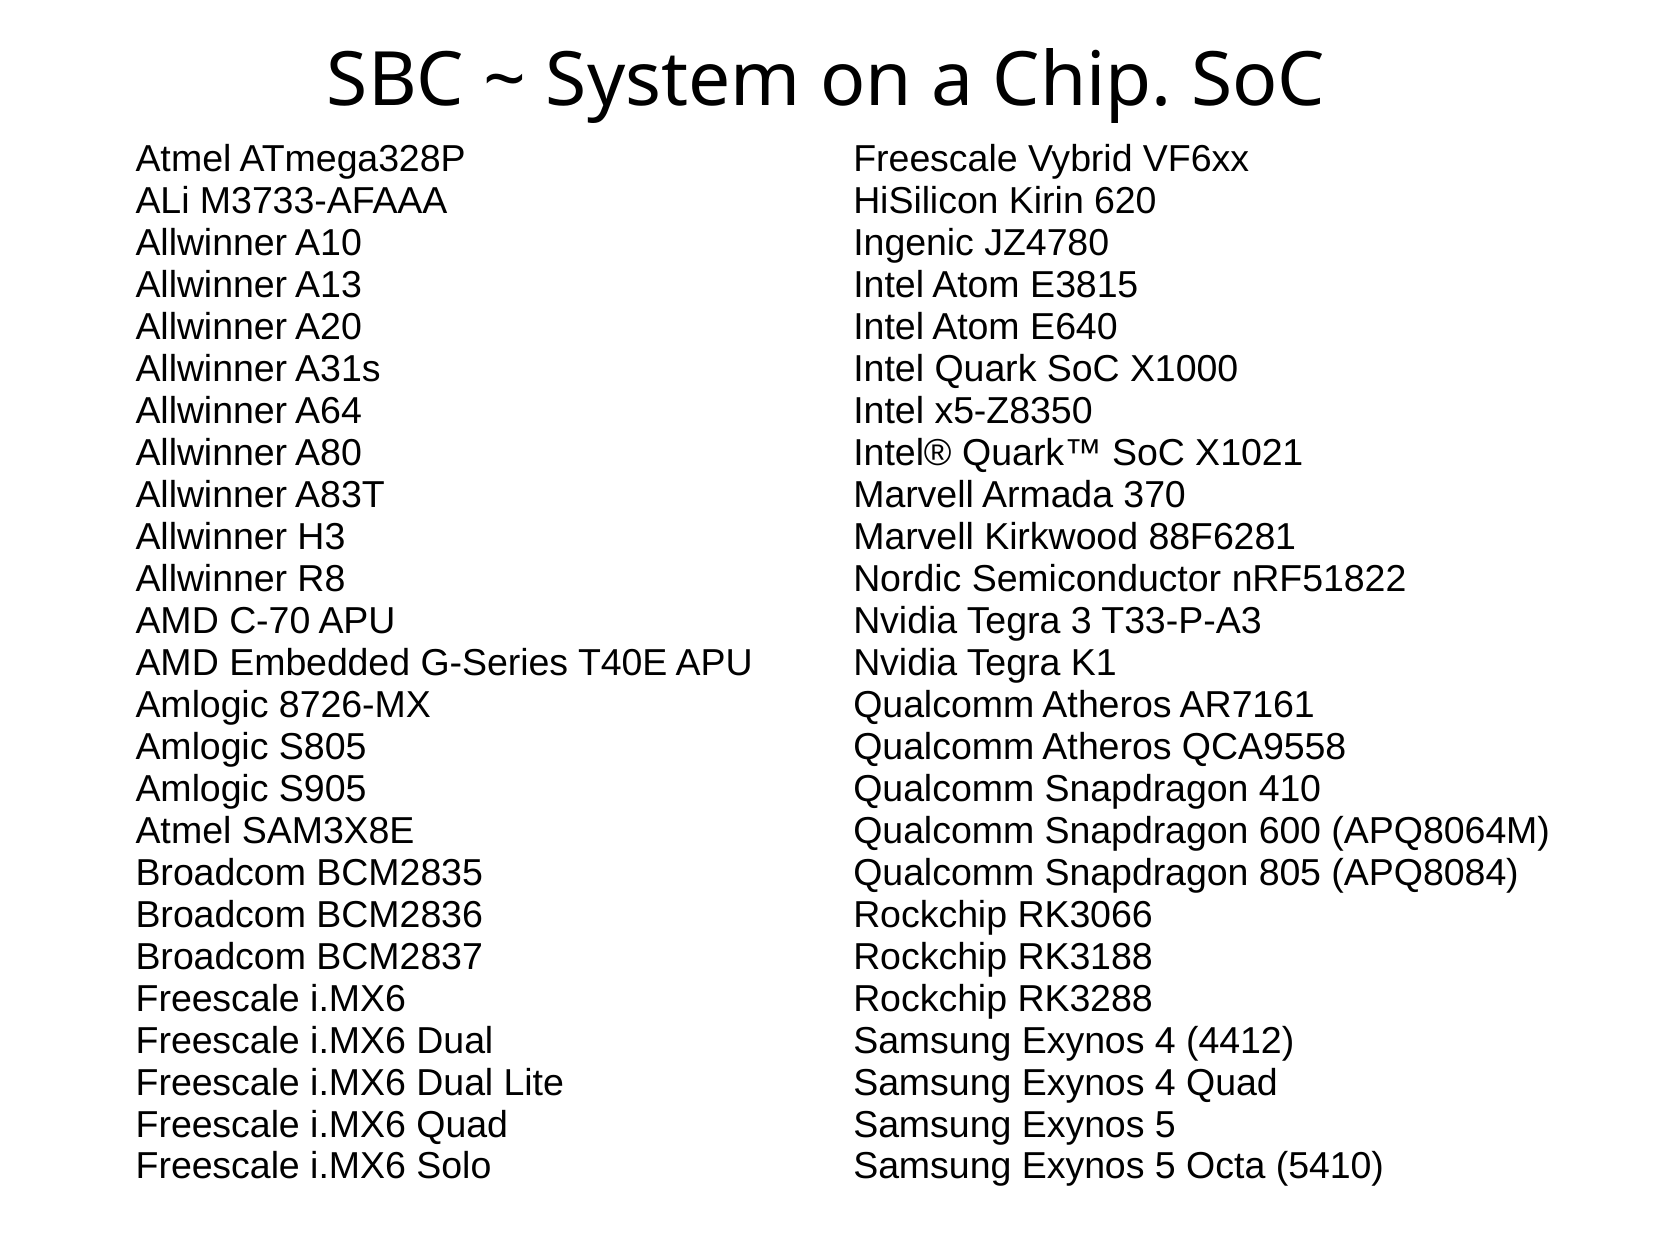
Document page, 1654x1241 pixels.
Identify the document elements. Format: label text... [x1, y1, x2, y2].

text_box Freescale Vybrid VF6xx HiSilicon Kirin 620 Ingenic JZ4780 Intel Atom E3815 Intel Atom E640 Intel Quark SoC X1000 Intel x5-Z8350 Intel® Quark™ SoC X1021 Marvell Armada 370 Marvell Kirkwood 88F6281 Nordic Semiconductor nRF51822 Nvidia Tegra 3 T33-P-A3 Nvidia Tegra K1 Qualcomm Atheros AR7161 Qualcomm Atheros QCA9558 Qualcomm Snapdragon 410 Qualcomm Snapdragon 600 (APQ8064M) Qualcomm Snapdragon 805 (APQ8084) Rockchip RK3066 Rockchip RK3188 Rockchip RK3288 Samsung Exynos 4 (4412) Samsung Exynos 4 Quad Samsung Exynos 5 Samsung Exynos 5 Octa (5410) [838, 129, 1565, 1195]
text_box Atmel ATmega328P ALi M3733-AFAAA Allwinner A10 Allwinner A13 Allwinner A20 Allwinner A31s Allwinner A64 Allwinner A80 Allwinner A83T Allwinner H3 Allwinner R8 AMD C-70 APU AMD Embedded G-Series T40E APU Amlogic 8726-MX Amlogic S805 Amlogic S905 Atmel SAM3X8E Broadcom BCM2835 Broadcom BCM2836 Broadcom BCM2837 Freescale i.MX6 Freescale i.MX6 Dual Freescale i.MX6 Dual Lite Freescale i.MX6 Quad Freescale i.MX6 Solo [120, 129, 768, 1195]
title SBC ~ System on a Chip. SoC [82, 35, 1571, 118]
